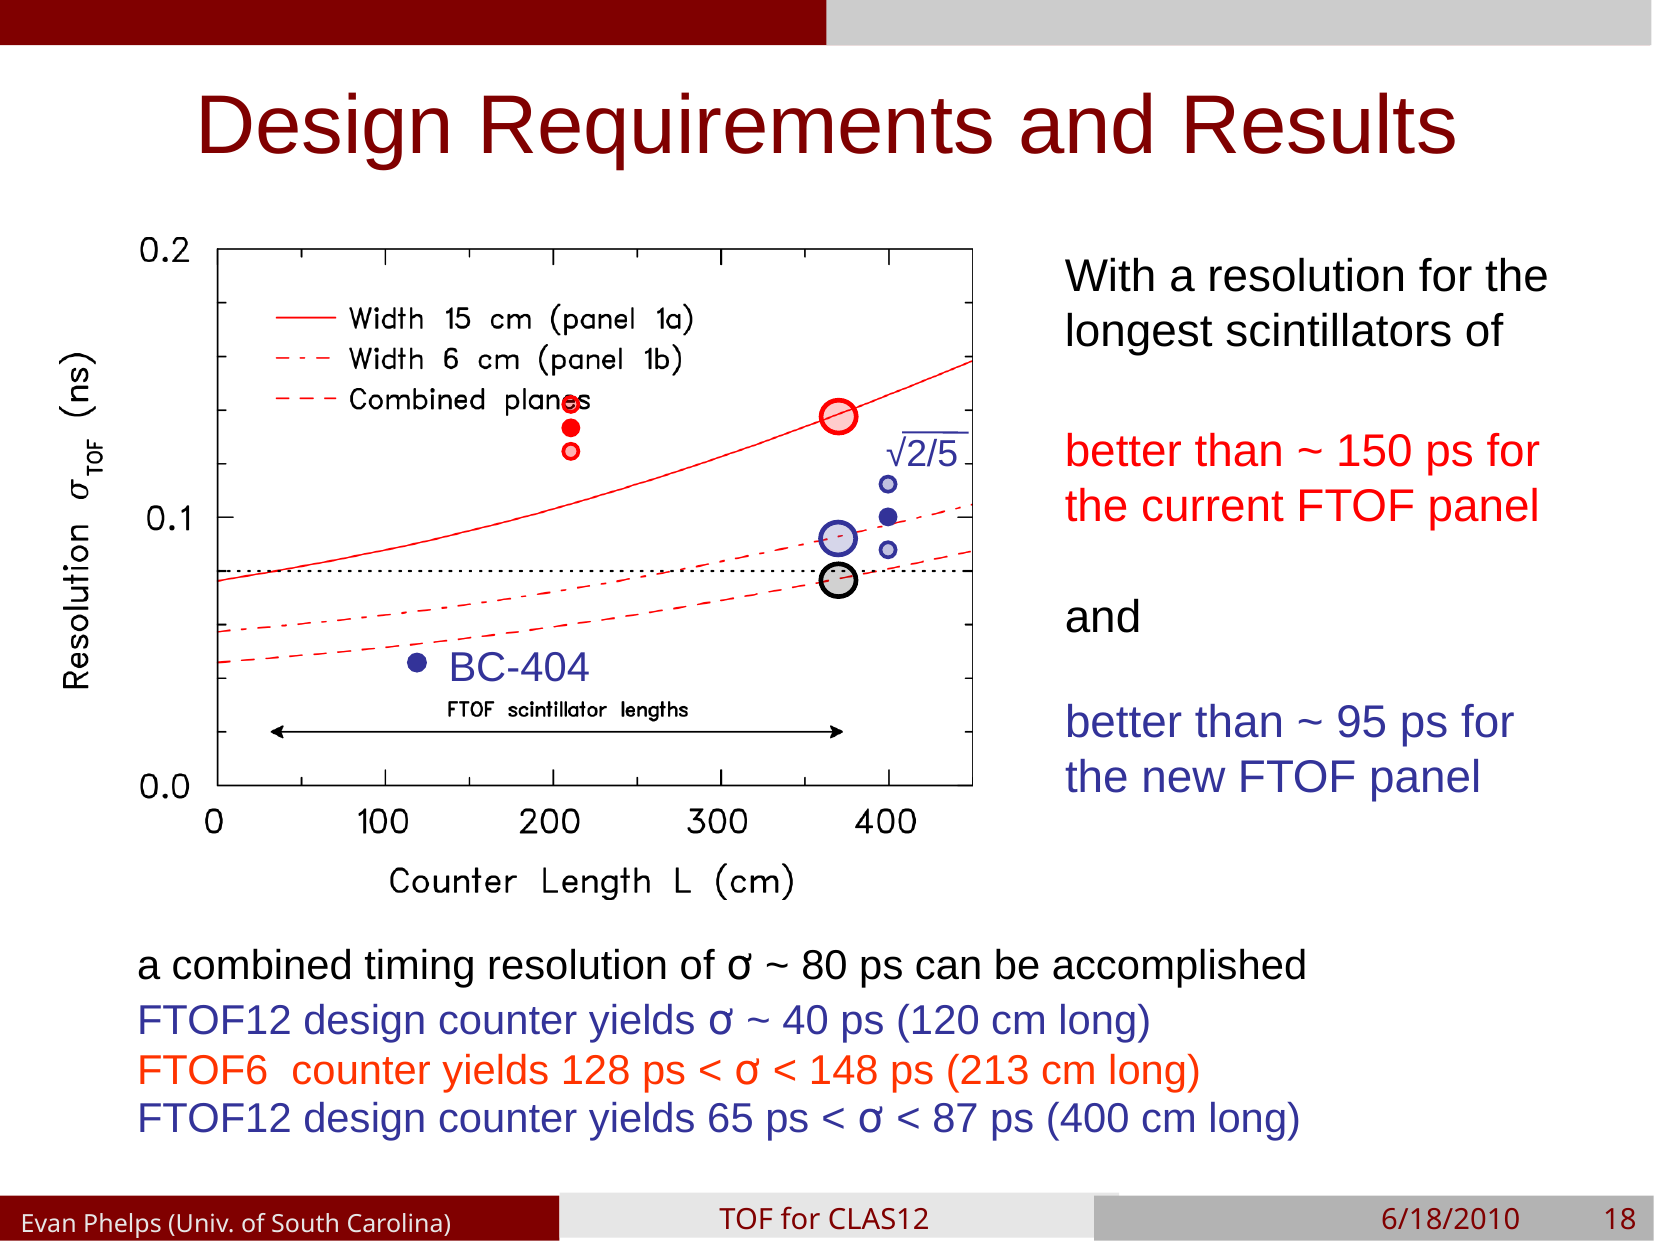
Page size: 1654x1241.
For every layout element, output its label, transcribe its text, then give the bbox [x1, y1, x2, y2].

text_box better than ~ 150 ps for the current FTOF panel [1050, 413, 1558, 539]
text_box √2/5 [870, 421, 974, 482]
text_box [409, 654, 425, 671]
text_box better than ~ 95 ps for the new FTOF panel [1050, 683, 1547, 810]
text_box and [1049, 579, 1246, 650]
text_box [820, 563, 857, 597]
text_box FTOF12 design counter yields ơ ~ 40 ps (120 cm long) [122, 984, 1445, 1034]
picture [59, 237, 973, 901]
text_box [563, 396, 579, 412]
text_box BC-404 [433, 632, 606, 698]
text_box [563, 443, 579, 459]
text_box [880, 476, 896, 492]
text_box [821, 400, 857, 434]
text_box [820, 522, 856, 555]
text_box [880, 509, 896, 525]
text_box FTOF6 counter yields 128 ps < ơ < 148 ps (213 cm long) [122, 1034, 1445, 1083]
text_box a combined timing resolution of ơ ~ 80 ps can be accomplished [122, 930, 1445, 984]
text_box [563, 420, 579, 436]
text_box FTOF12 design counter yields 65 ps < ơ < 87 ps (400 cm long) [122, 1083, 1445, 1149]
title Design Requirements and Results [82, 62, 1571, 187]
text_box With a resolution for the longest scintillators of [1049, 237, 1576, 363]
text_box [880, 542, 896, 558]
